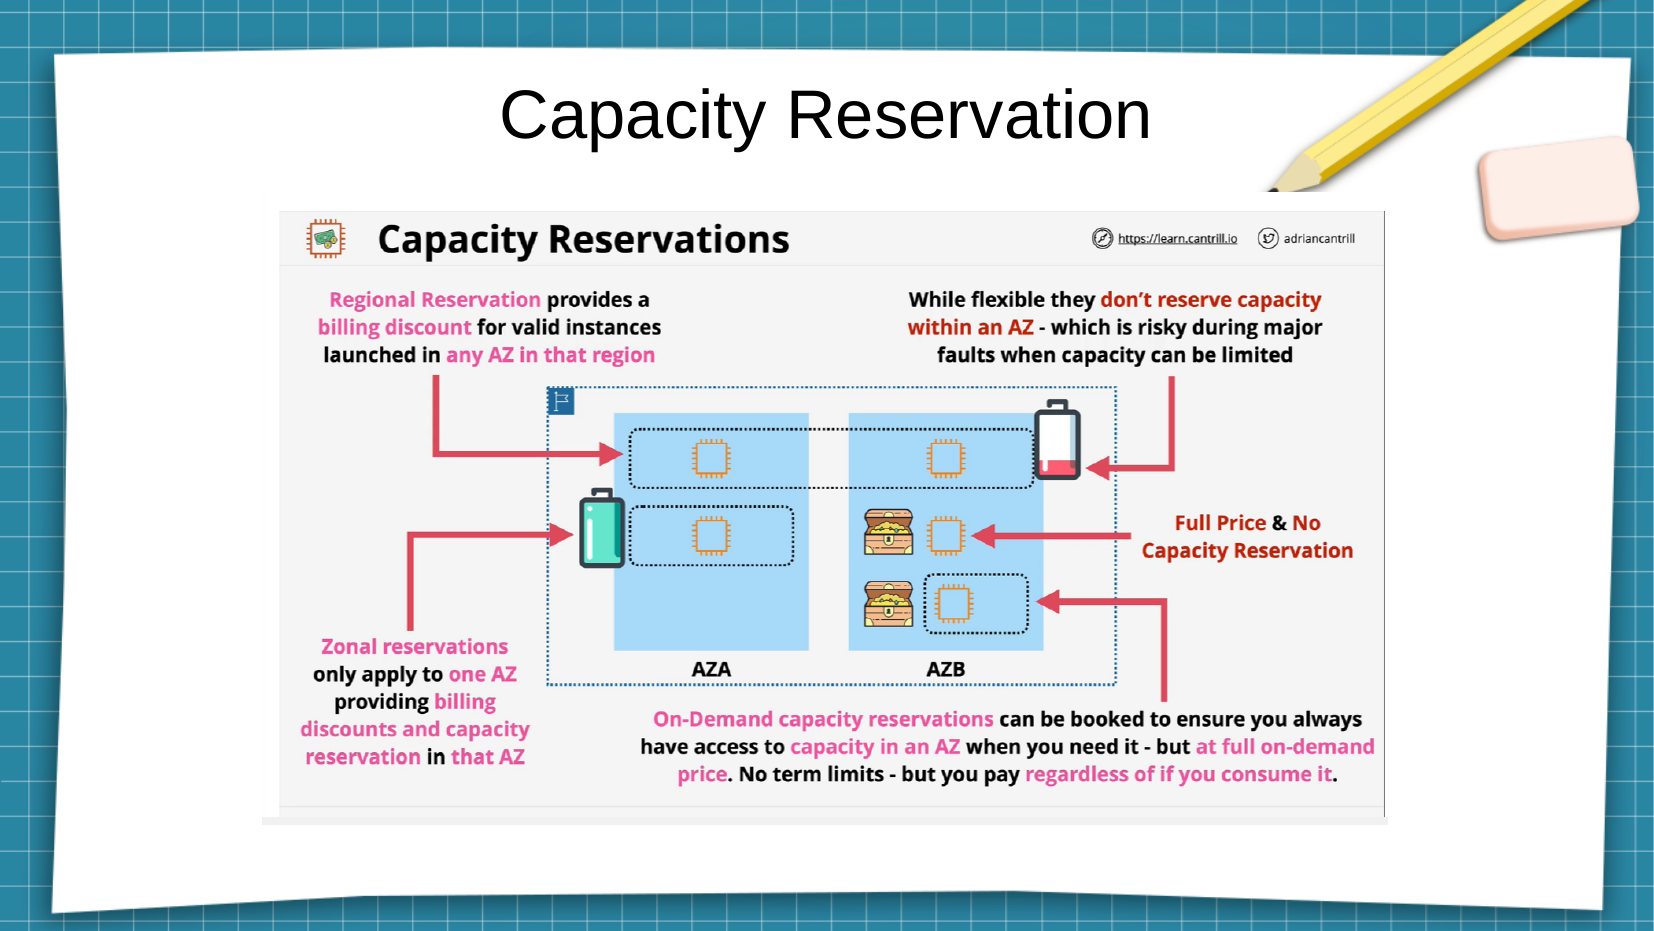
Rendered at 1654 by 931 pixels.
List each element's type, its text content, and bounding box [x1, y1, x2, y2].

title Capacity Reservation [82, 37, 1571, 193]
picture [0, 0, 1654, 931]
